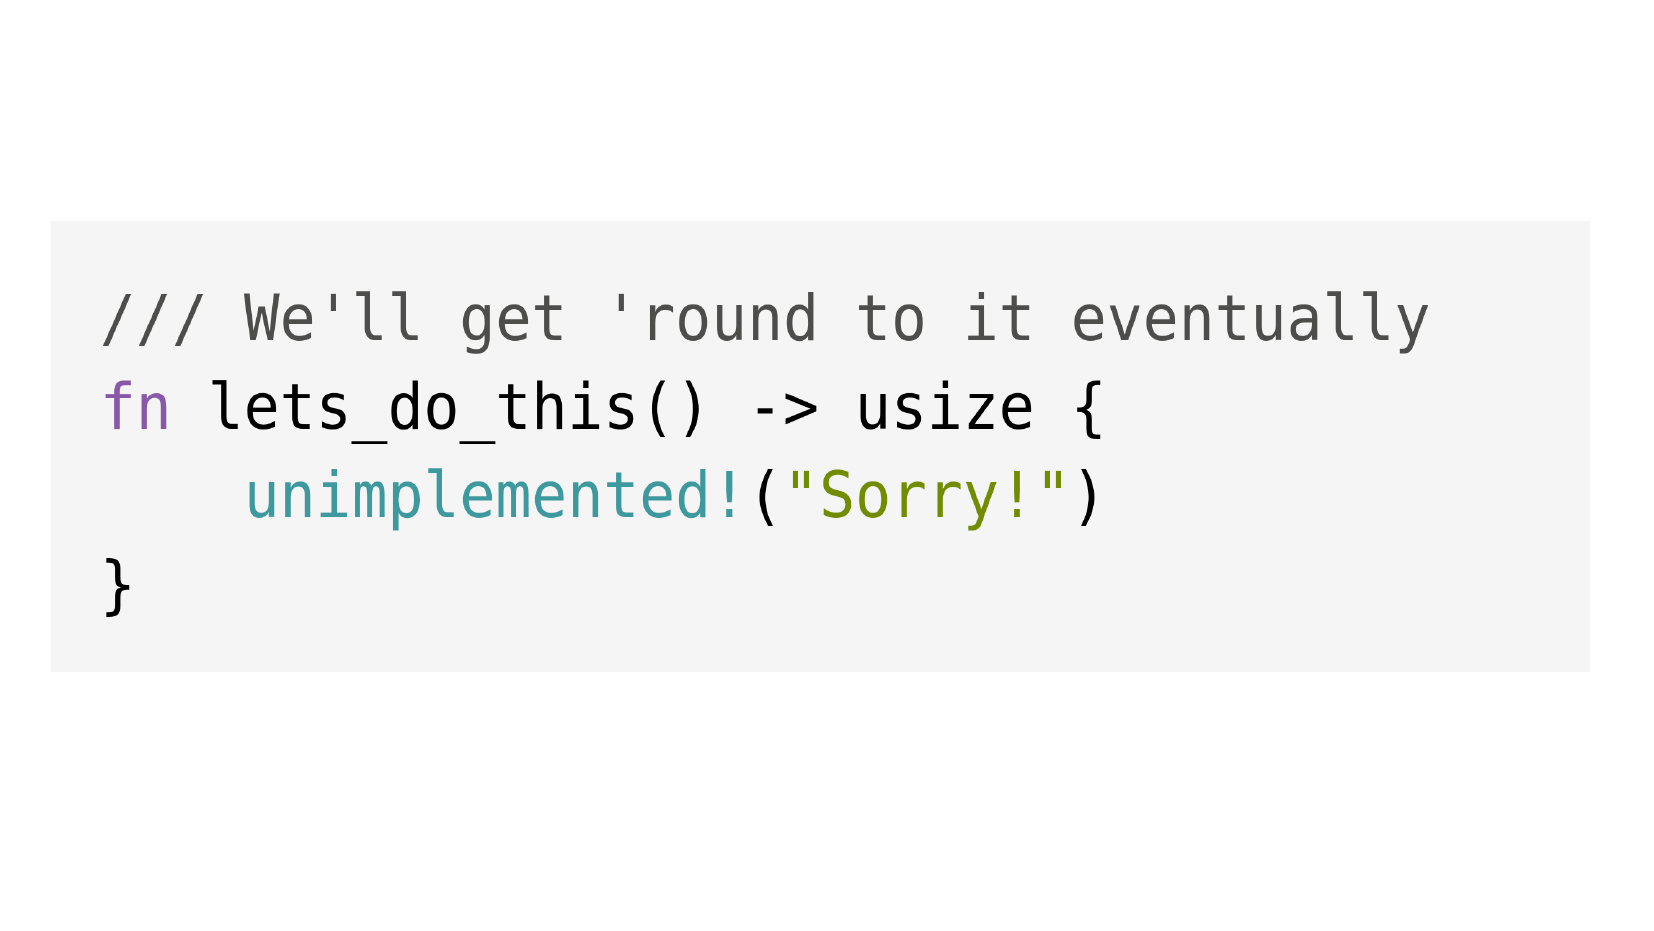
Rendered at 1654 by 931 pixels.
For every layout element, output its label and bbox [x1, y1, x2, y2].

picture [50, 221, 1590, 673]
